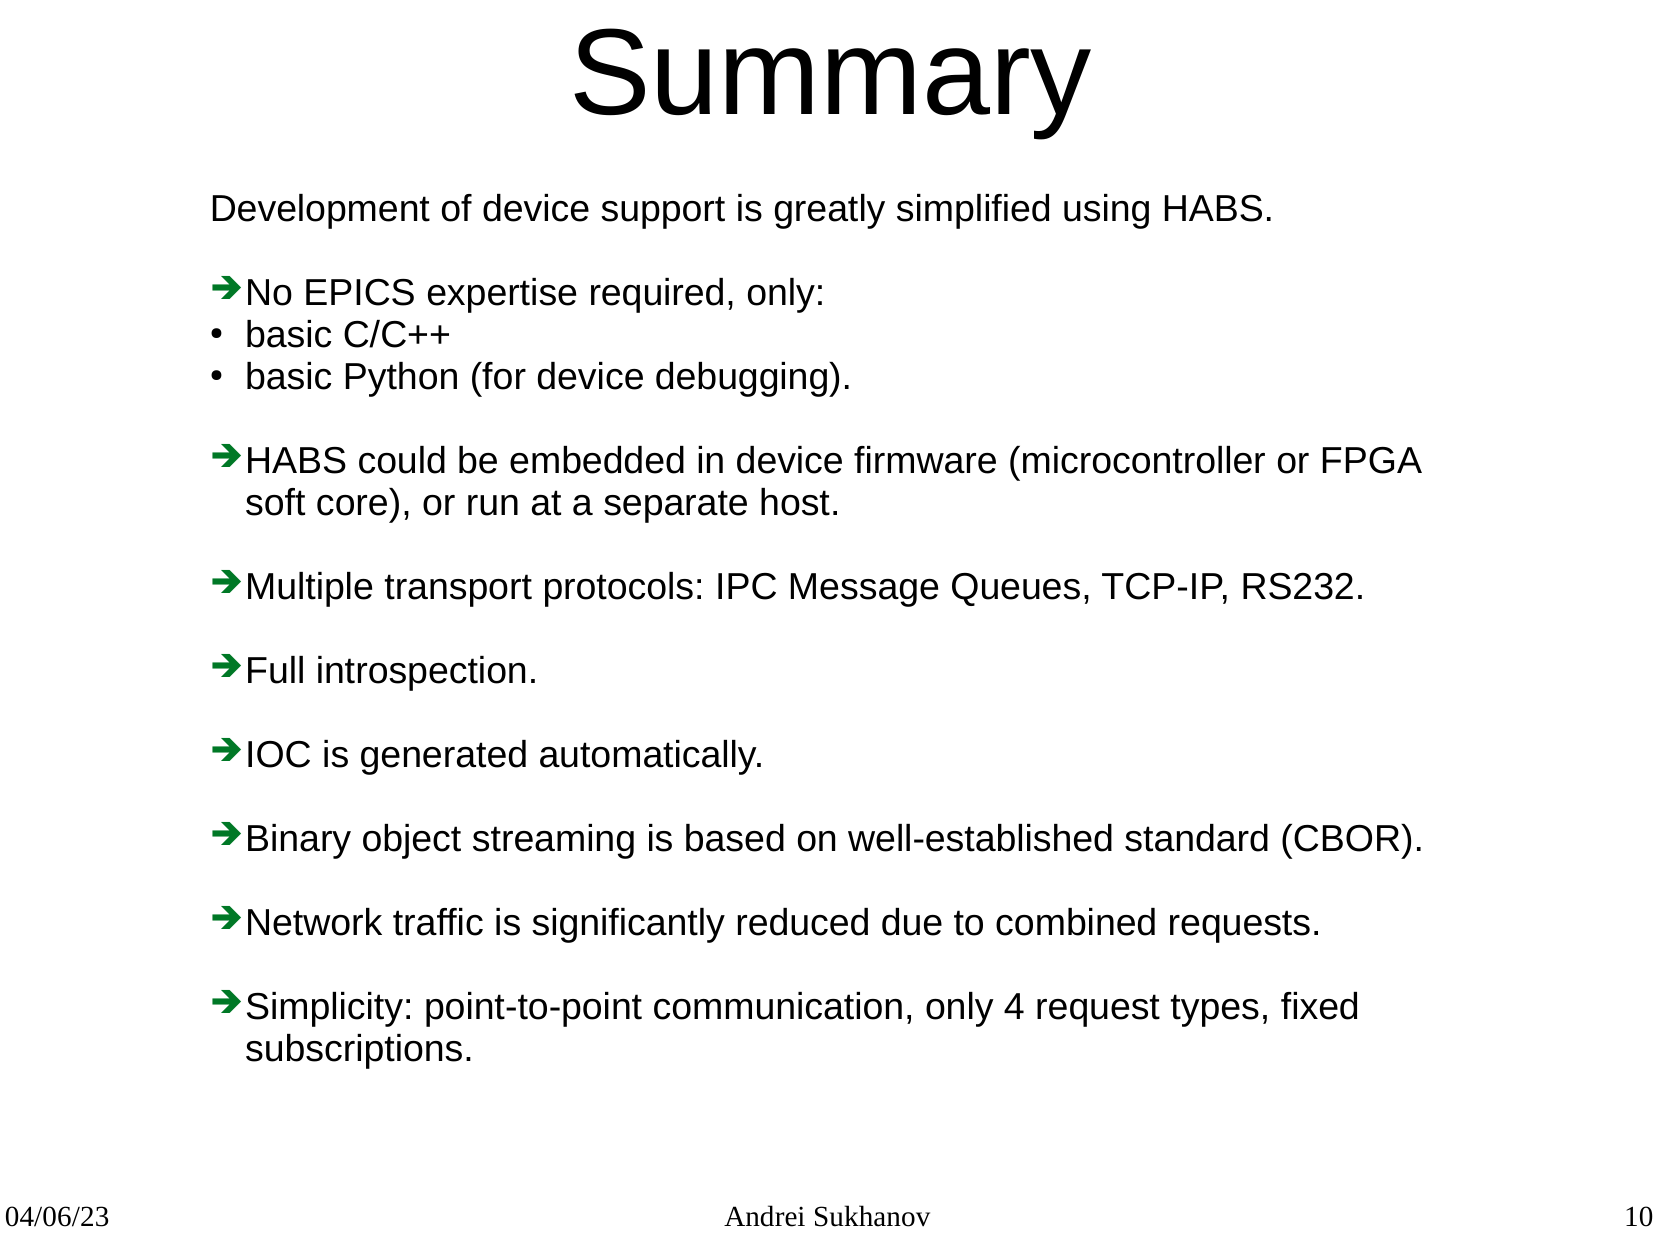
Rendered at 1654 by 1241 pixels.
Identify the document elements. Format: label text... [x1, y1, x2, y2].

text_box Development of device support is greatly simplified using HABS. No EPICS expertise required, only: basic C/C++ basic Python (for device debugging). HABS could be embedded in device firmware (microcontroller or FPGA soft core), or run at a separate host. Multiple transport protocols: IPC Message Queues, TCP-IP, RS232. Full introspection. IOC is generated automatically. Binary object streaming is based on well-established standard (CBOR). Network traffic is significantly reduced due to combined requests. Simplicity: point-to-point communication, only 4 request types, fixed subscriptions. [195, 180, 1471, 1077]
title Summary [86, 3, 1576, 141]
